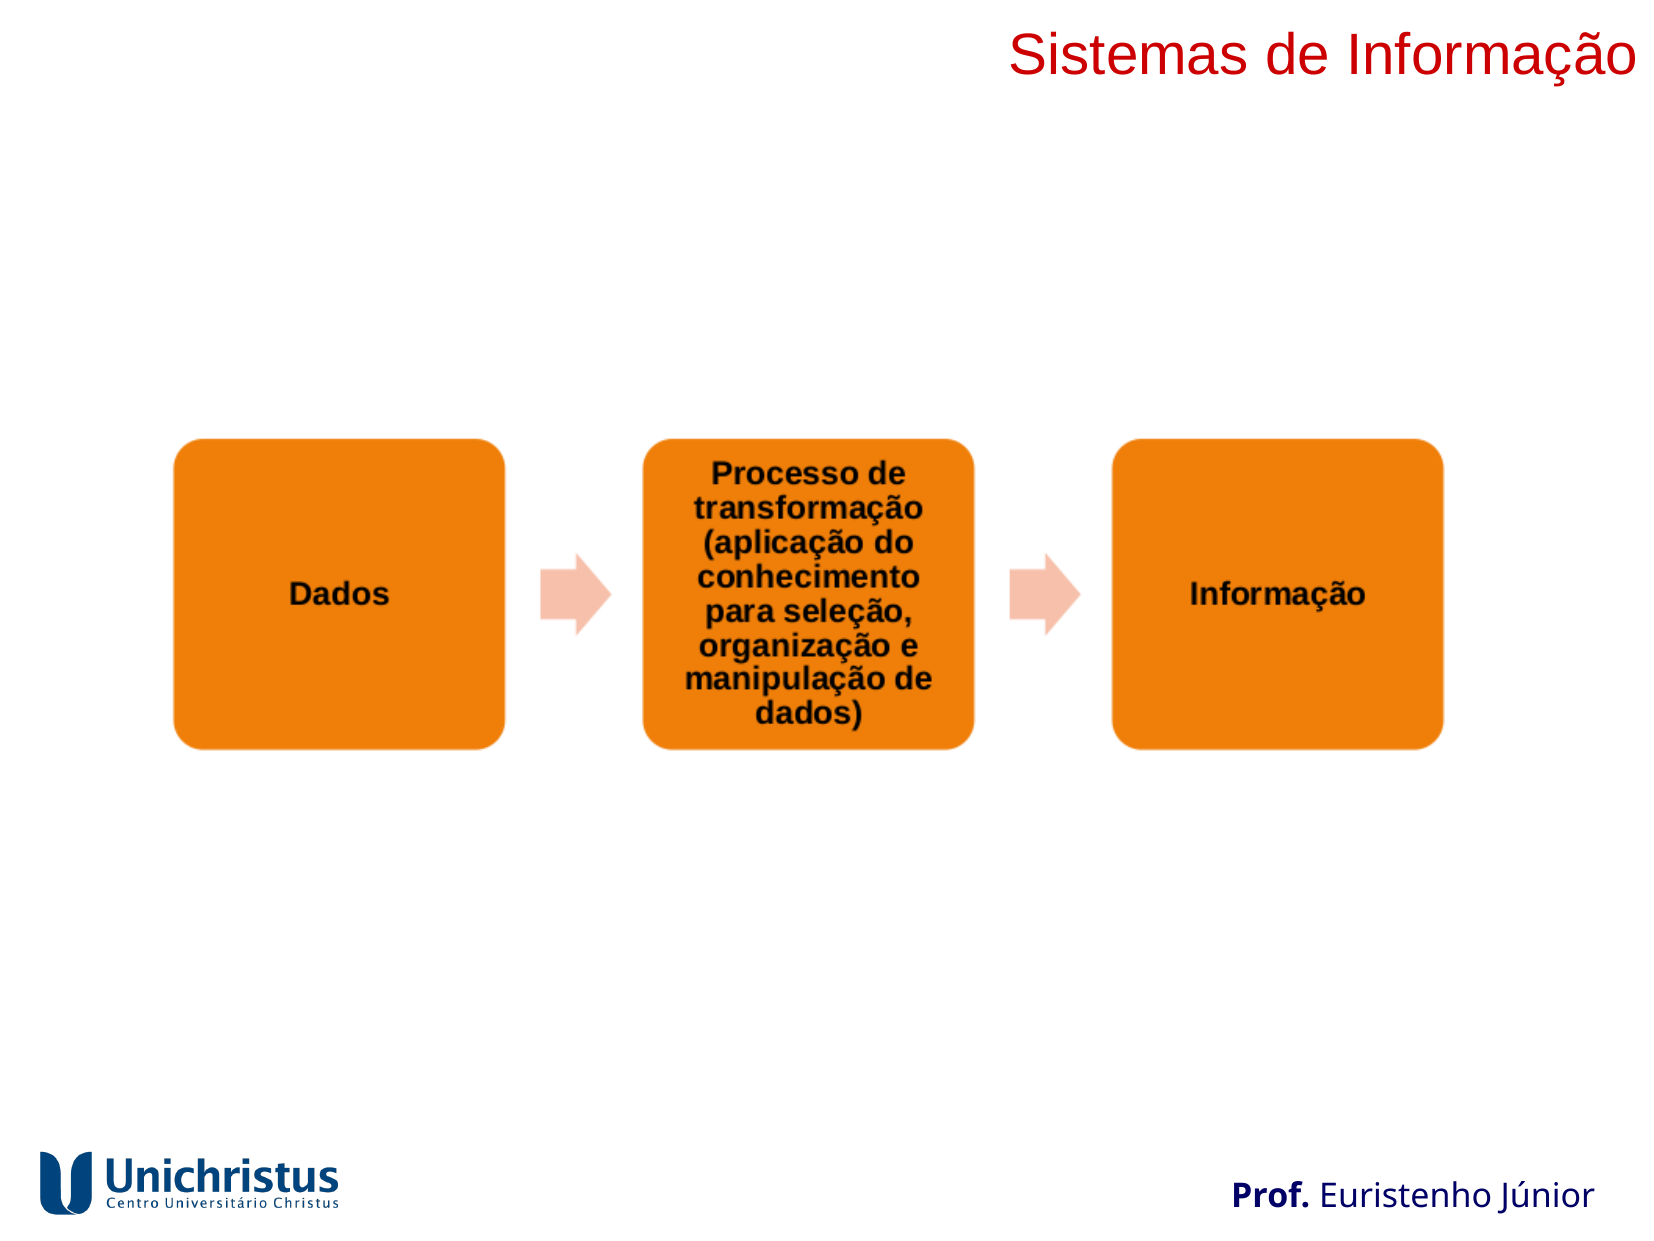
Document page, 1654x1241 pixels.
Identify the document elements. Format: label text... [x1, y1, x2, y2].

text_box Prof. Euristenho Júnior [1216, 1163, 1654, 1224]
picture [153, 425, 1462, 771]
text_box Sistemas de Informação [994, 14, 1654, 95]
picture [35, 1148, 343, 1217]
